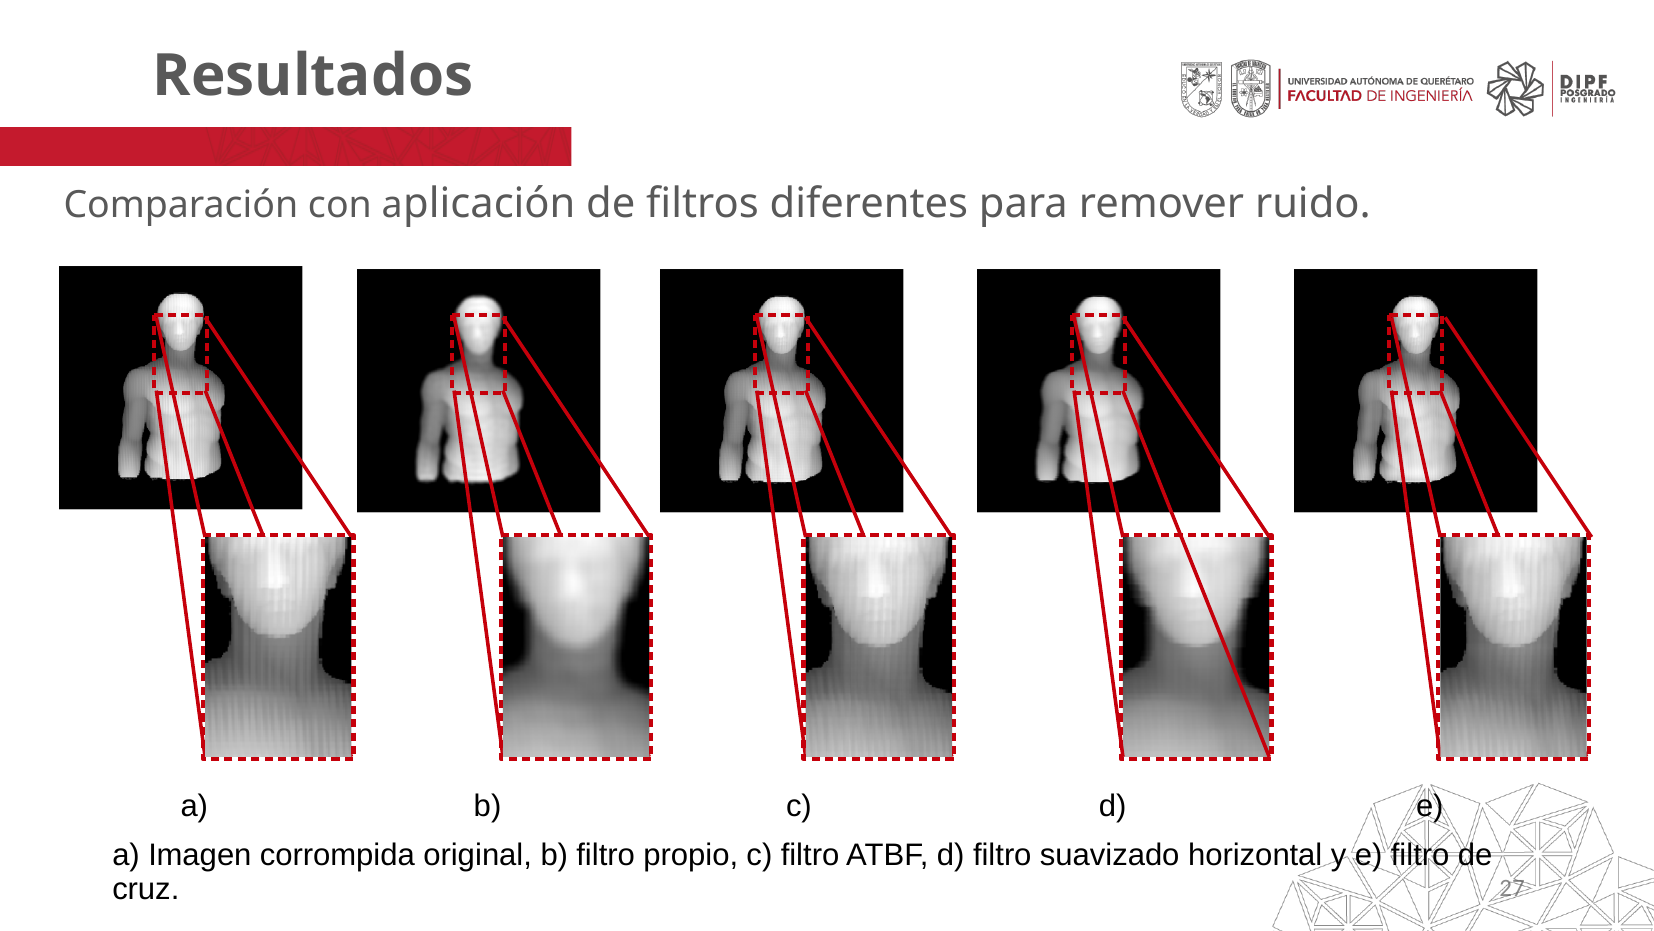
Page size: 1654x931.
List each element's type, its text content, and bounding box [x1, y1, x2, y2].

picture [1257, 773, 1654, 931]
picture [1440, 537, 1587, 757]
picture [1293, 268, 1538, 513]
picture [1122, 537, 1266, 757]
text_box a) [165, 781, 264, 831]
text_box Resultados [54, 11, 572, 127]
picture [0, 127, 572, 166]
picture [976, 268, 1221, 513]
text_box d) [1083, 781, 1182, 831]
text_box c) [771, 781, 870, 831]
picture [205, 537, 352, 757]
picture [1184, 537, 1270, 751]
picture [805, 537, 953, 757]
picture [58, 265, 303, 510]
picture [659, 268, 904, 513]
text_box e) [1401, 781, 1499, 831]
picture [502, 537, 650, 757]
picture [1176, 54, 1620, 133]
text_box b) [458, 781, 557, 831]
text_box a) Imagen corrompida original, b) filtro propio, c) filtro ATBF, d) filtro suavizado horizontal y e) filtro de cruz. [97, 830, 1536, 914]
picture [356, 268, 601, 513]
text_box Comparación con aplicación de filtros diferentes para remover ruido. [48, 168, 1612, 233]
